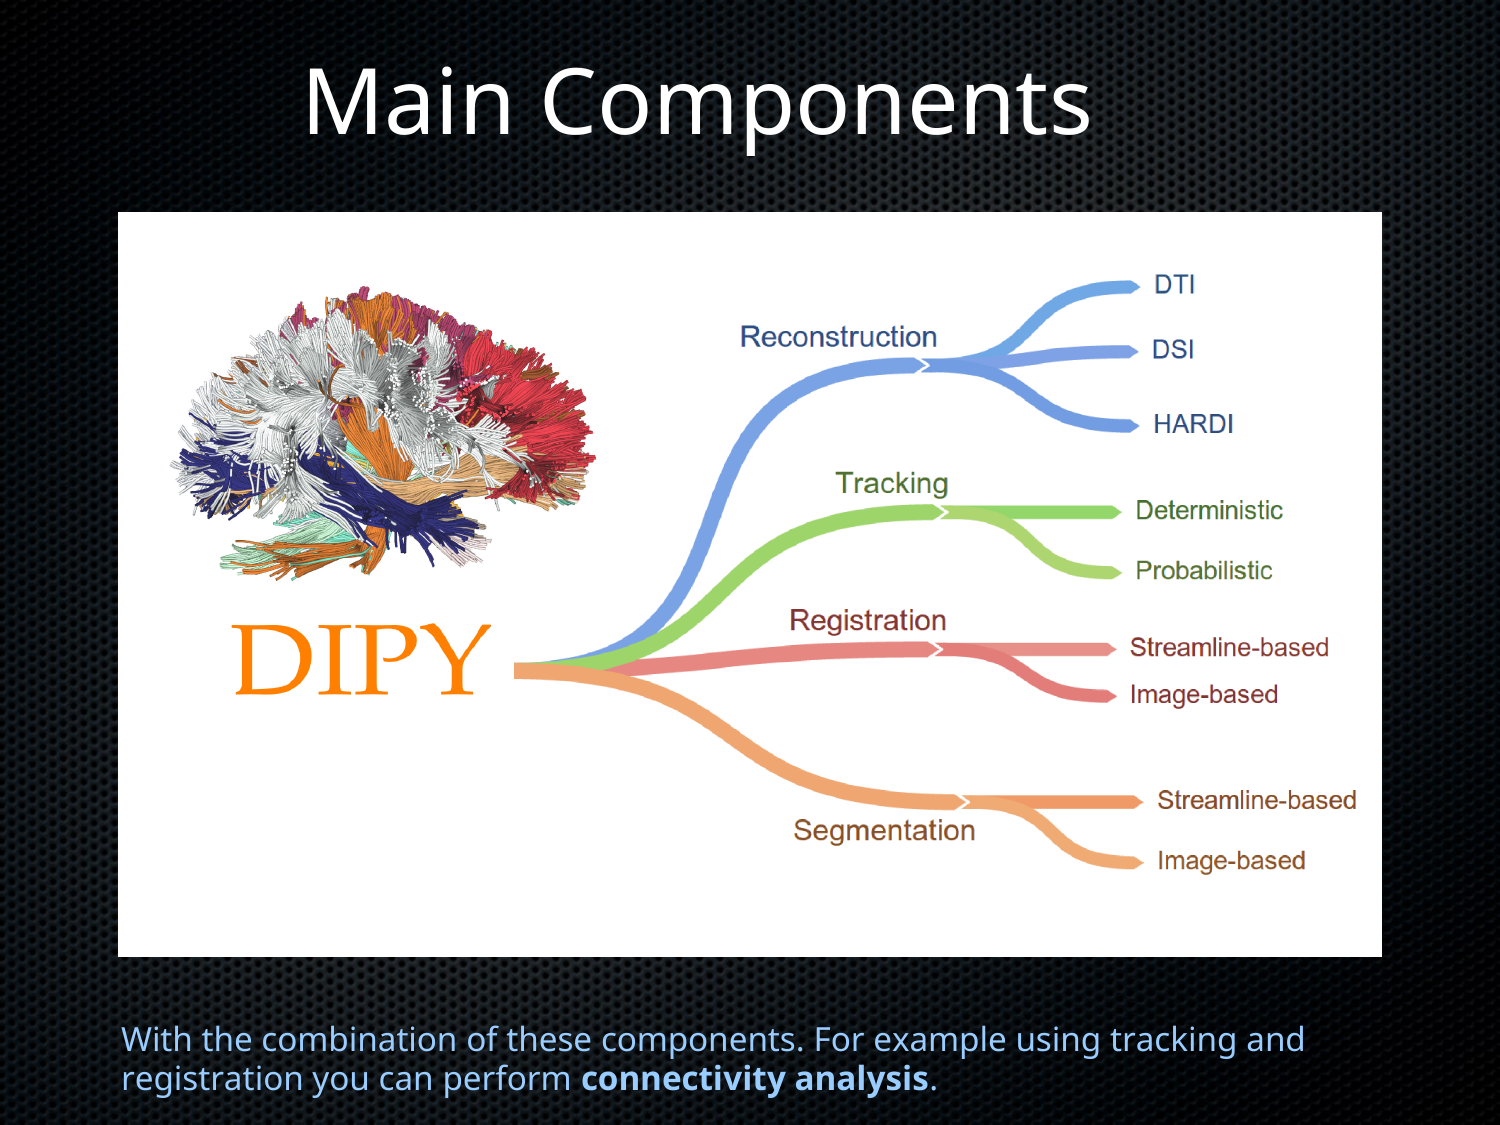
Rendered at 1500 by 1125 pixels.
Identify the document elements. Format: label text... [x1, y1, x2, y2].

text_box Main Components [286, 35, 1146, 212]
text_box With the combination of these components. For example using tracking and registration you can perform connectivity analysis. [106, 980, 1465, 1105]
picture [0, 0, 1500, 1125]
